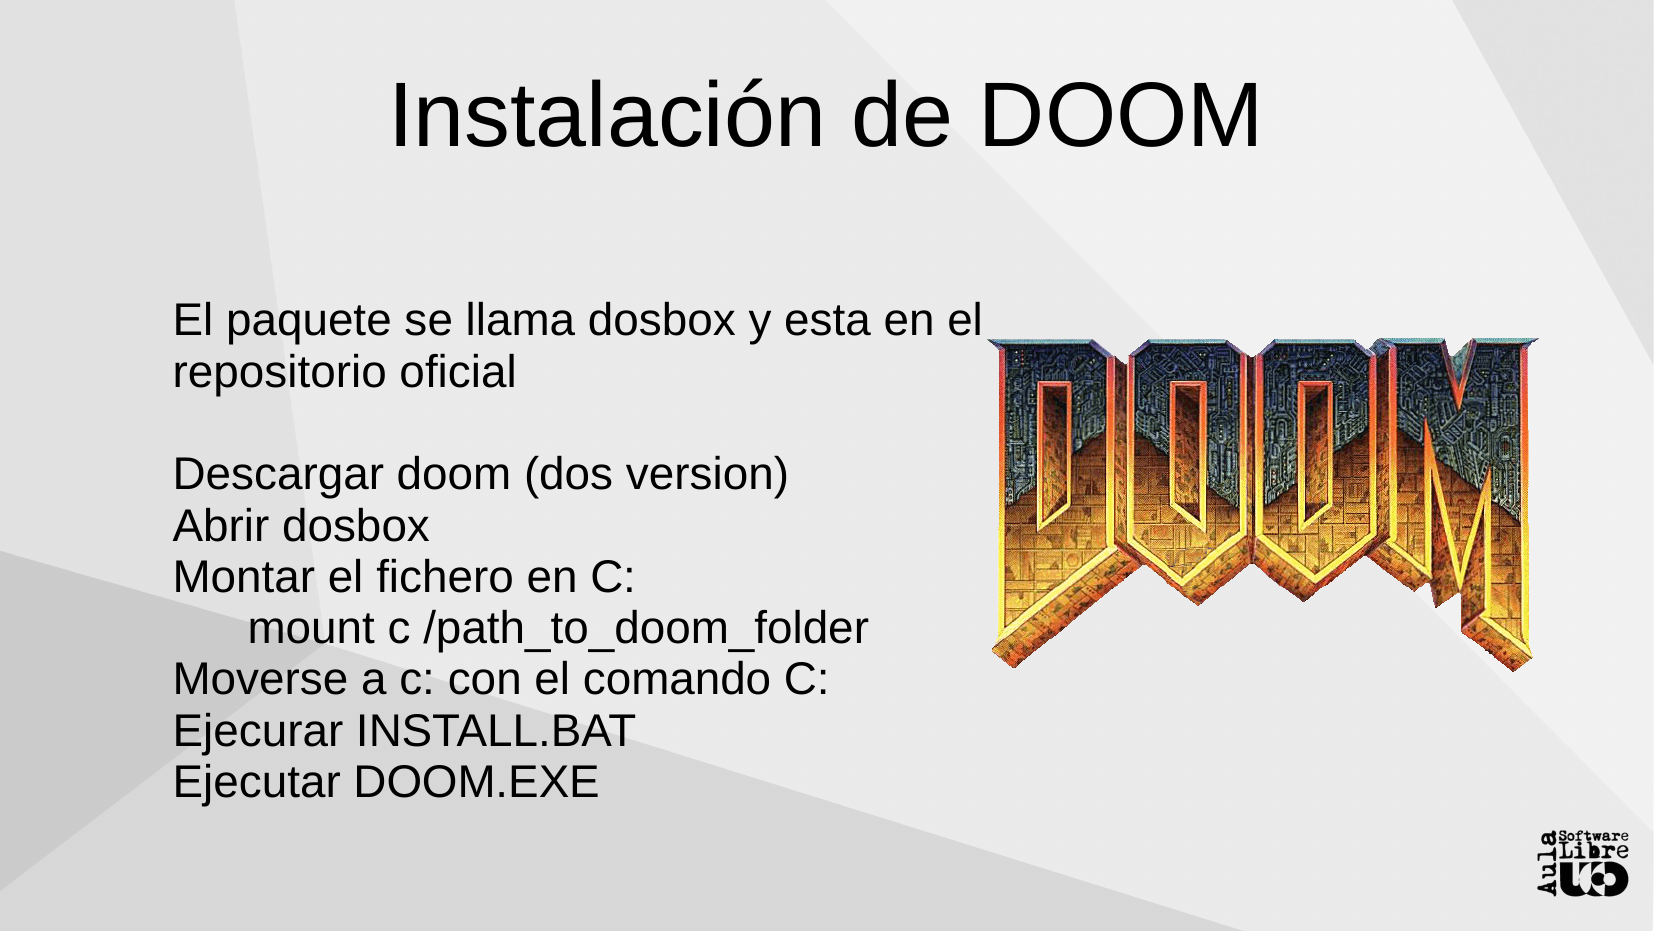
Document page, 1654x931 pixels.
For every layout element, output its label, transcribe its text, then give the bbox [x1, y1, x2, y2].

title Instalación de DOOM [82, 37, 1571, 193]
picture [0, 0, 1654, 931]
subtitle El paquete se llama dosbox y esta en el repositorio oficial Descargar doom (dos version) Abrir dosbox Montar el fichero en C: mount c /path_to_doom_folder Moverse a c: con el comando C: Ejecurar INSTALL.BAT Ejecutar DOOM.EXE [172, 240, 1006, 862]
